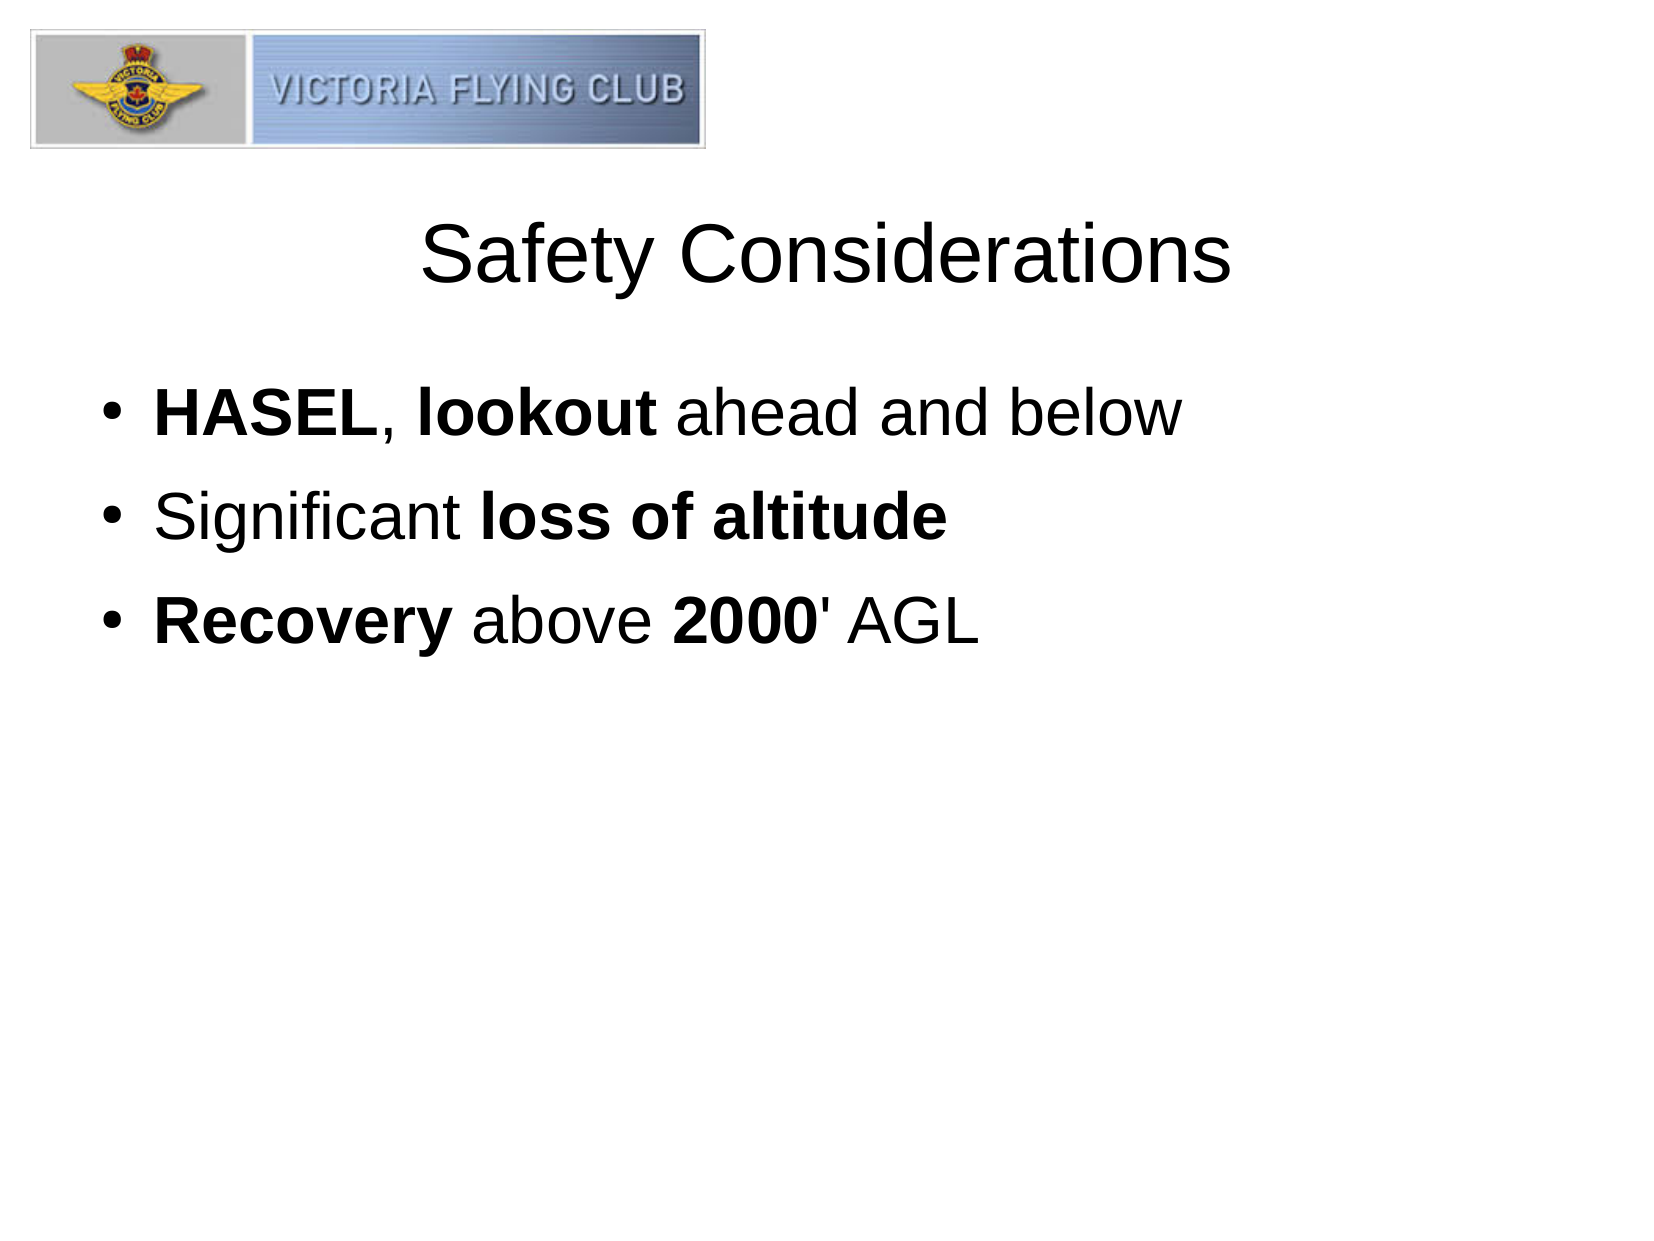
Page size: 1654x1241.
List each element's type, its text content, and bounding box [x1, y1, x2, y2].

list HASEL, lookout ahead and below Significant loss of altitude Recovery above 2000' AGL [82, 375, 1571, 1095]
title Safety Considerations [82, 150, 1571, 358]
picture [30, 29, 706, 149]
